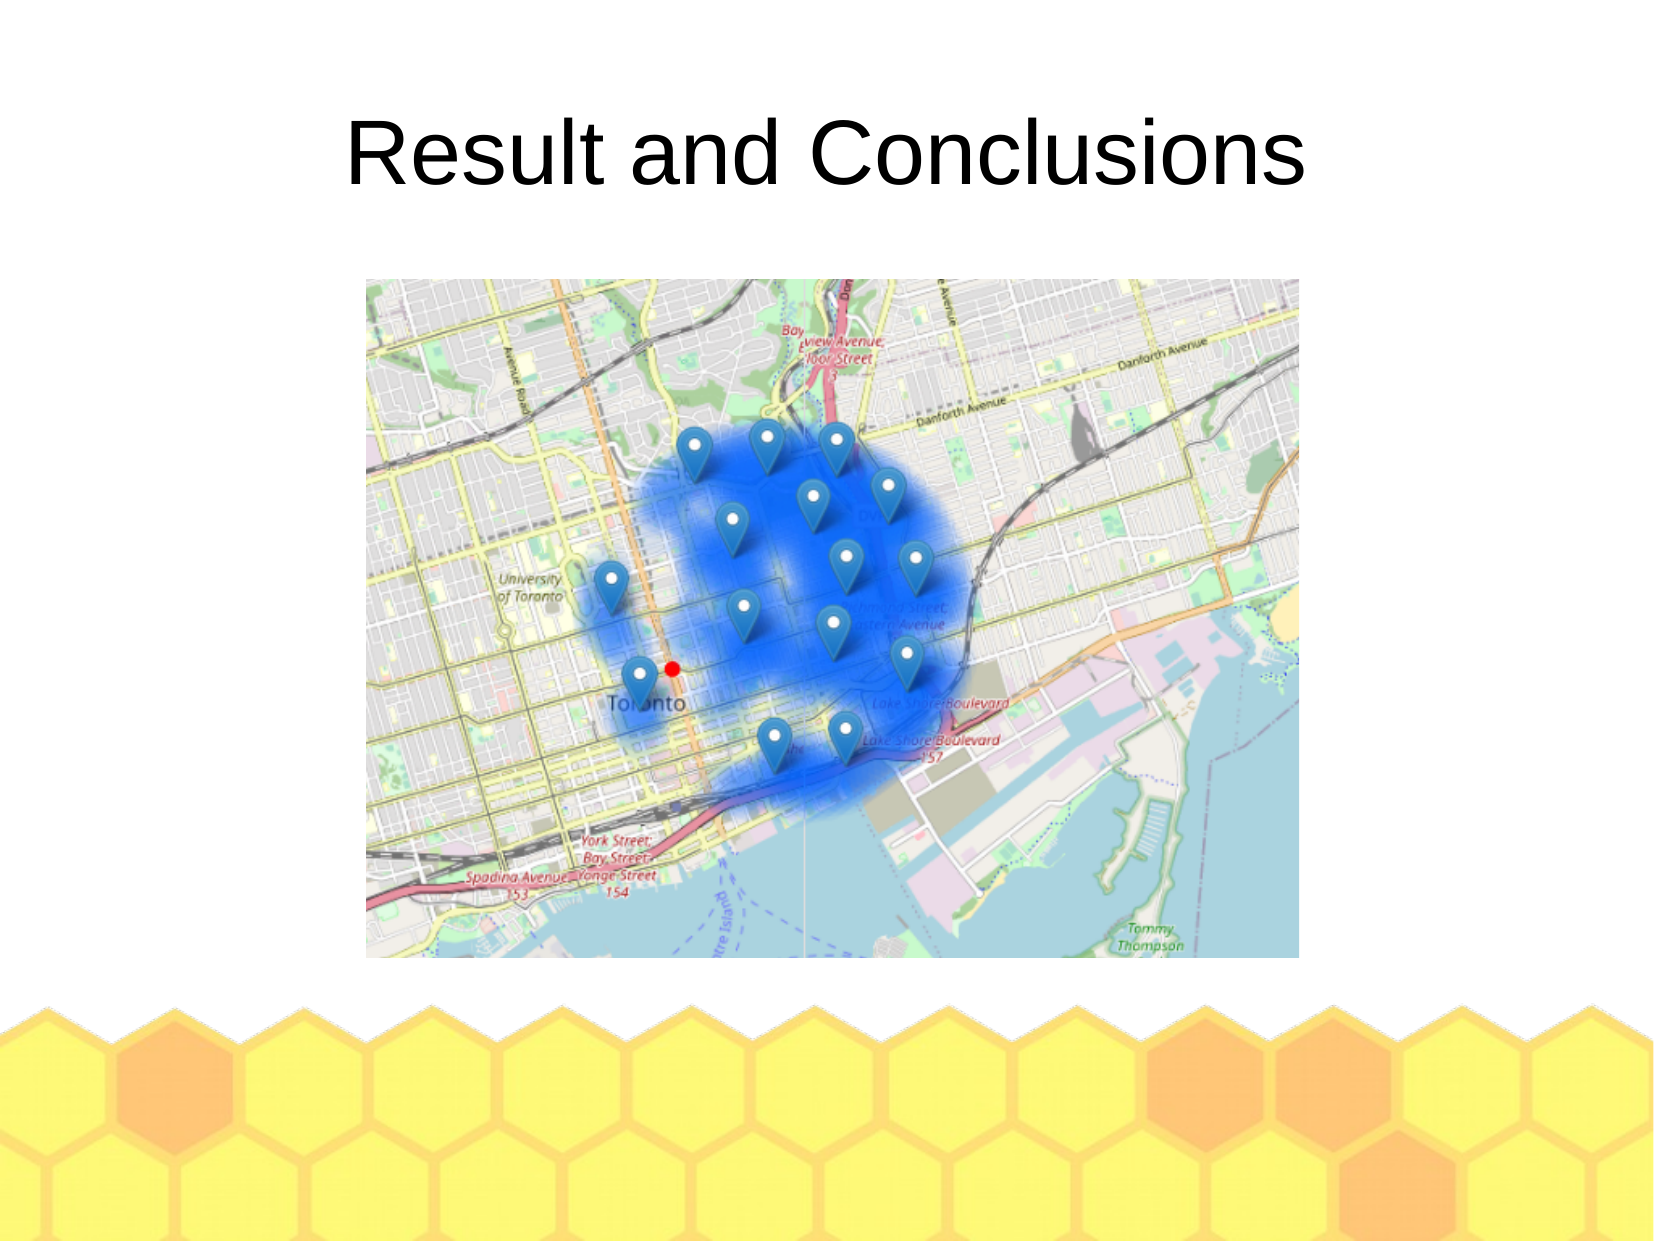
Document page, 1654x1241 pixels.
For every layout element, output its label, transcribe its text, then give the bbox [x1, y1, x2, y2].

picture [0, 1001, 1654, 1241]
title Result and Conclusions [82, 49, 1571, 257]
picture [366, 279, 1300, 958]
